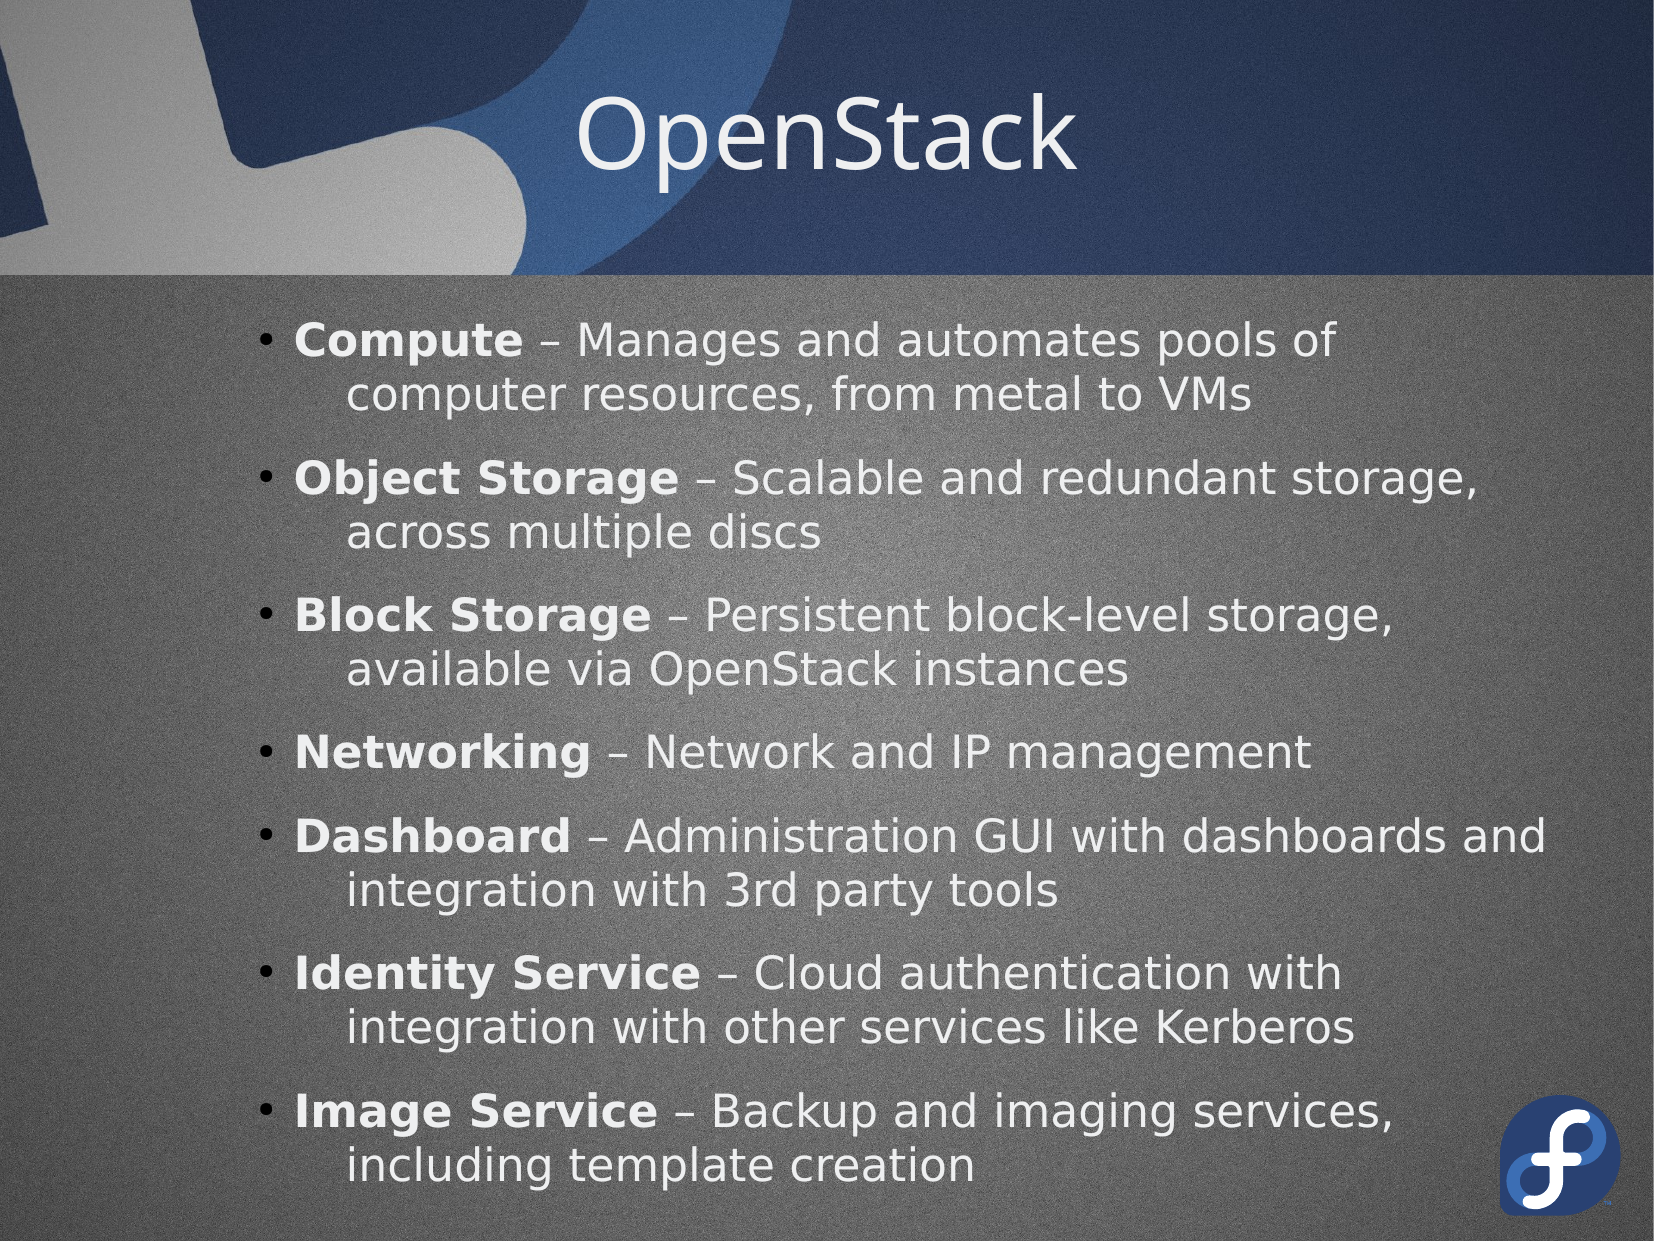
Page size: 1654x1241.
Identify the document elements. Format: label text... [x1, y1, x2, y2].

picture [0, 0, 1654, 1241]
text_box Compute – Manages and automates pools of computer resources, from metal to VMs Object Storage – Scalable and redundant storage, across multiple discs Block Storage – Persistent block-level storage, available via OpenStack instances Networking – Network and IP management Dashboard – Administration GUI with dashboards and integration with 3rd party tools Identity Service – Cloud authentication with integration with other services like Kerberos Image Service – Backup and imaging services, including template creation [239, 312, 1561, 1096]
text_box OpenStack [88, 29, 1565, 237]
